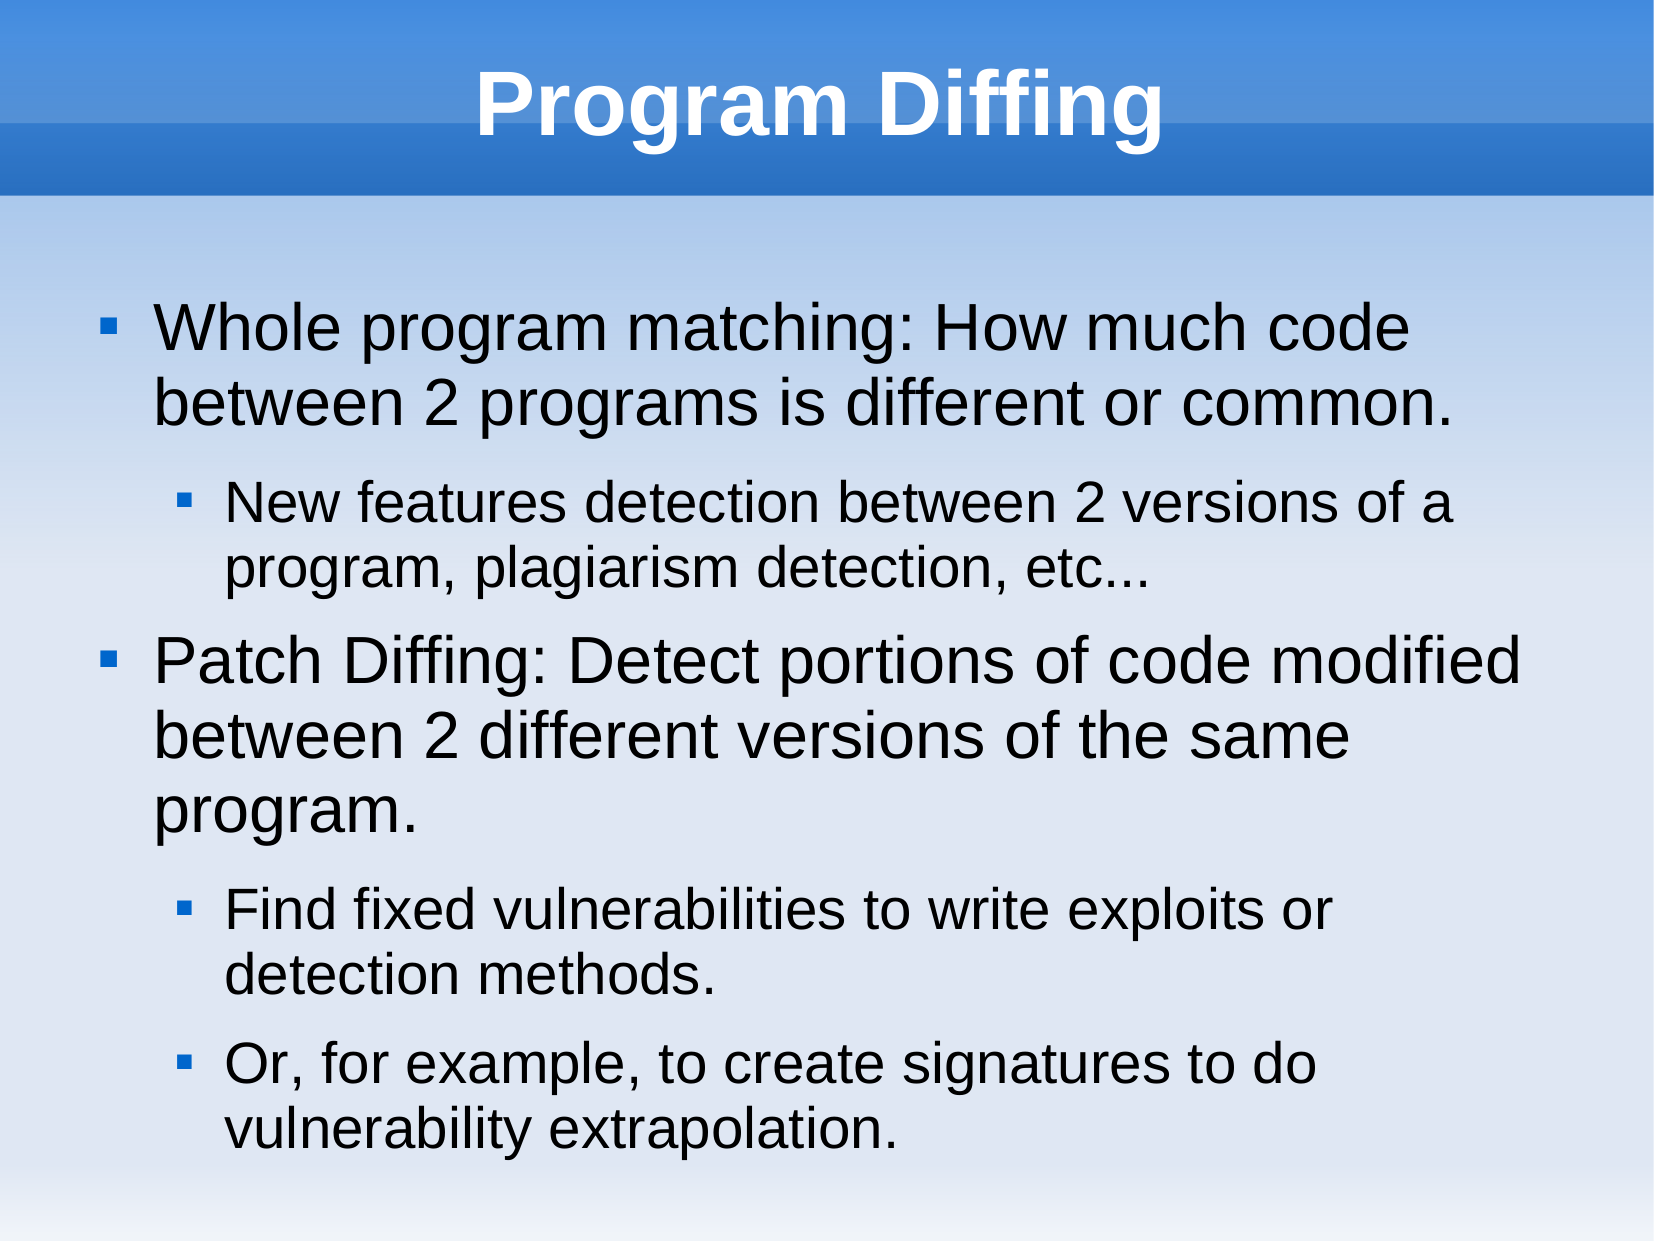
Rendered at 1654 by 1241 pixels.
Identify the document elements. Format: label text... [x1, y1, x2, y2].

list Whole program matching: How much code between 2 programs is different or common. New features detection between 2 versions of a program, plagiarism detection, etc... Patch Diffing: Detect portions of code modified between 2 different versions of the same program. Find fixed vulnerabilities to write exploits or detection methods. Or, for example, to create signatures to do vulnerability extrapolation. [82, 290, 1571, 1162]
picture [0, 0, 1654, 1241]
title Program Diffing [76, 0, 1565, 208]
